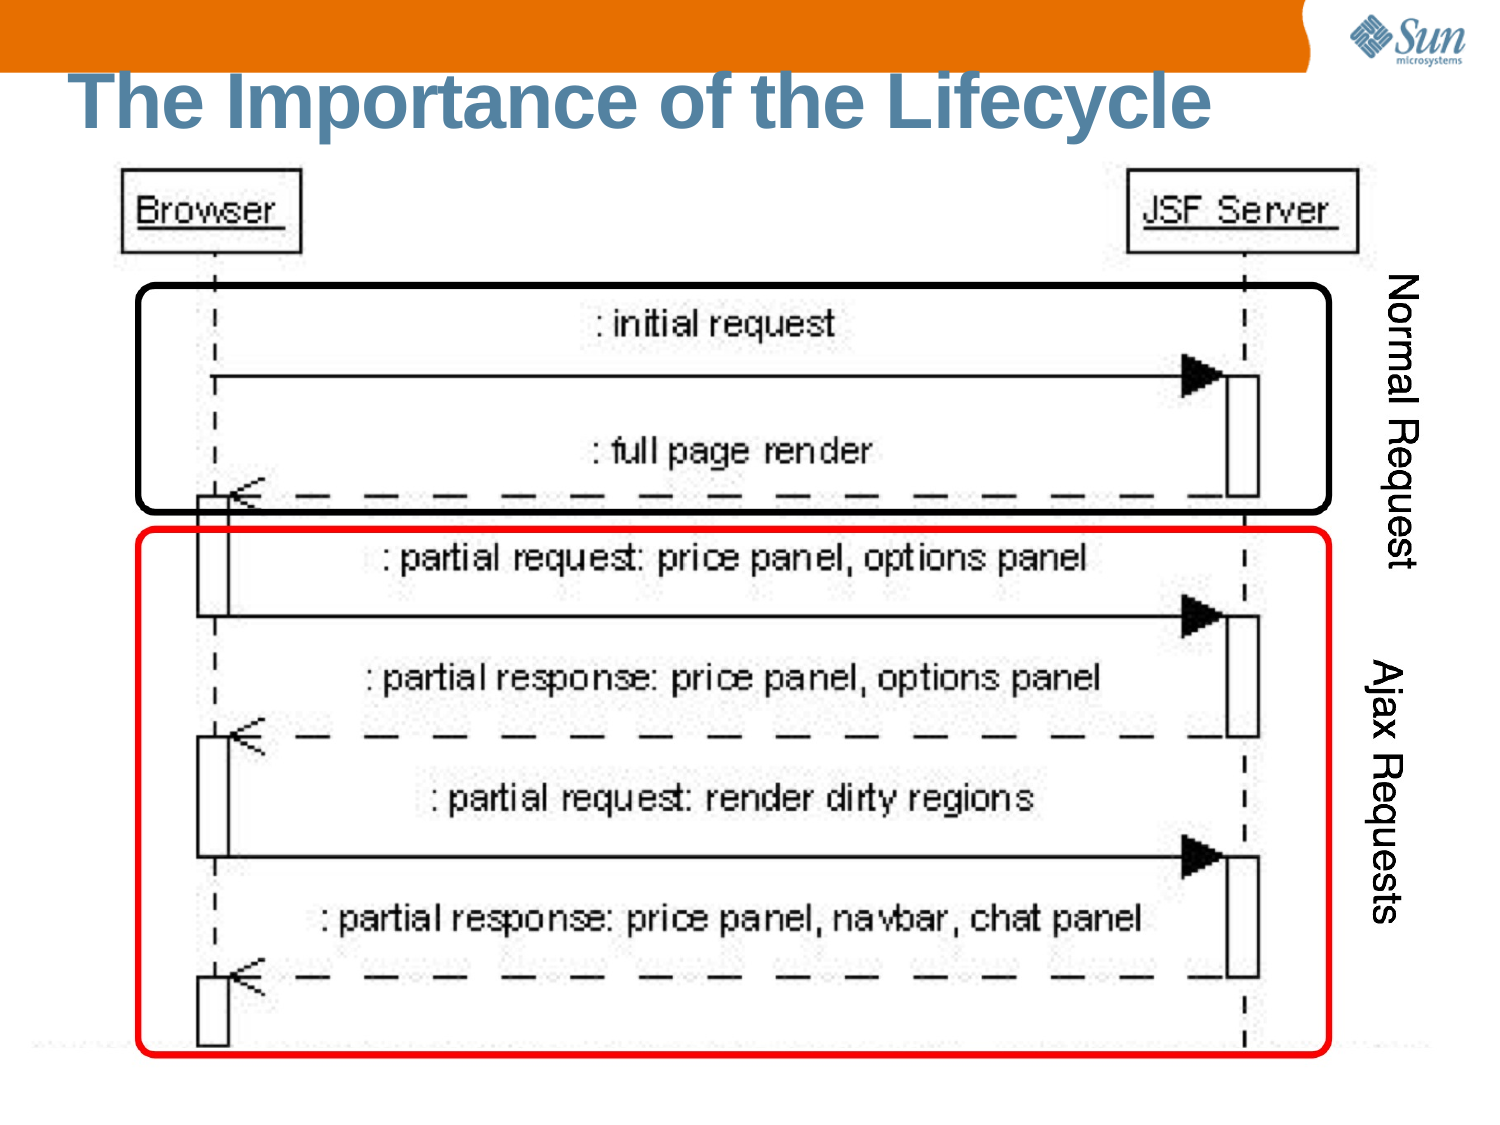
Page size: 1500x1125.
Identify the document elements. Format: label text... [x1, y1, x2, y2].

title The Importance of the Lifecycle [67, 64, 1430, 170]
picture [0, 0, 1500, 75]
picture [0, 130, 1500, 1125]
